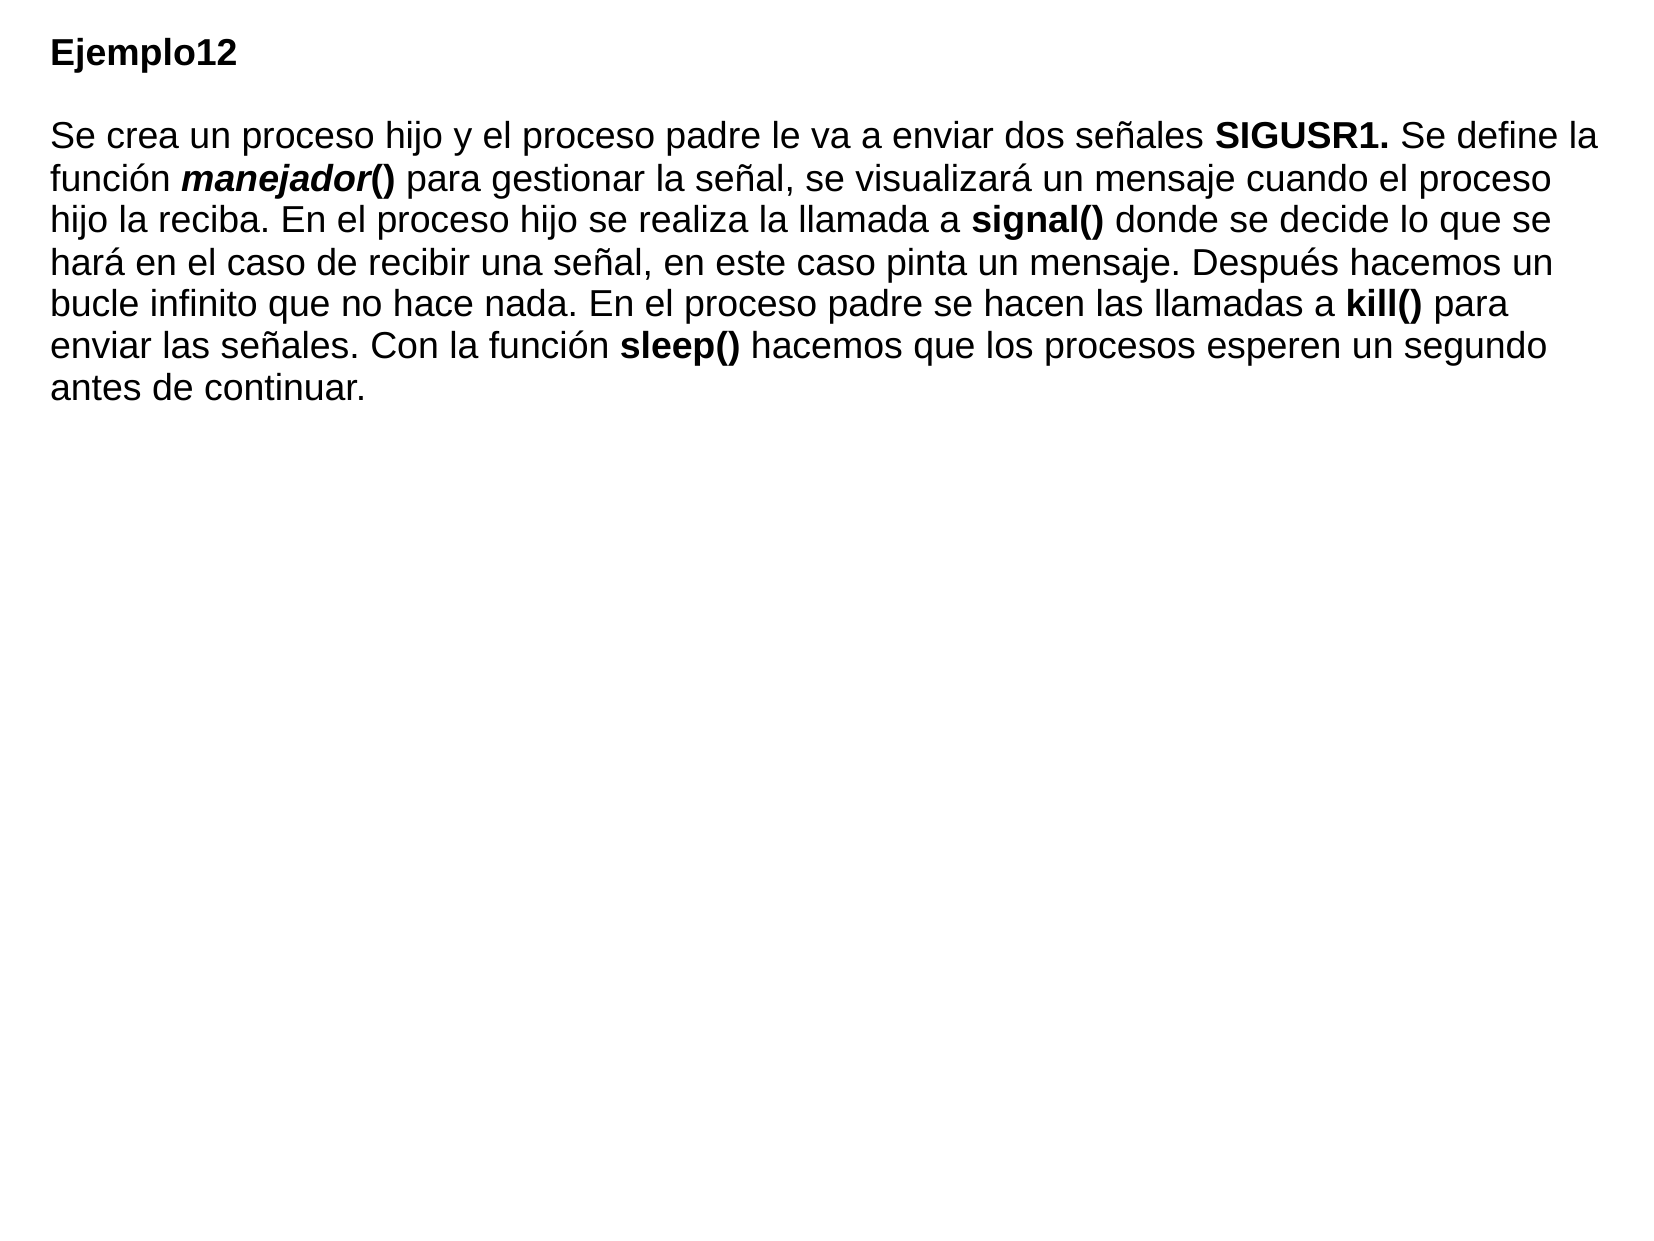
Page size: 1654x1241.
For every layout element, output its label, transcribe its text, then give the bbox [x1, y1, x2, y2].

text_box Ejemplo12 Se crea un proceso hijo y el proceso padre le va a enviar dos señales SIGUSR1. Se define la función manejador() para gestionar la señal, se visualizará un mensaje cuando el proceso hijo la reciba. En el proceso hijo se realiza la llamada a signal() donde se decide lo que se hará en el caso de recibir una señal, en este caso pinta un mensaje. Después hacemos un bucle infinito que no hace nada. En el proceso padre se hacen las llamadas a kill() para enviar las señales. Con la función sleep() hacemos que los procesos esperen un segundo antes de continuar. [35, 23, 1619, 424]
